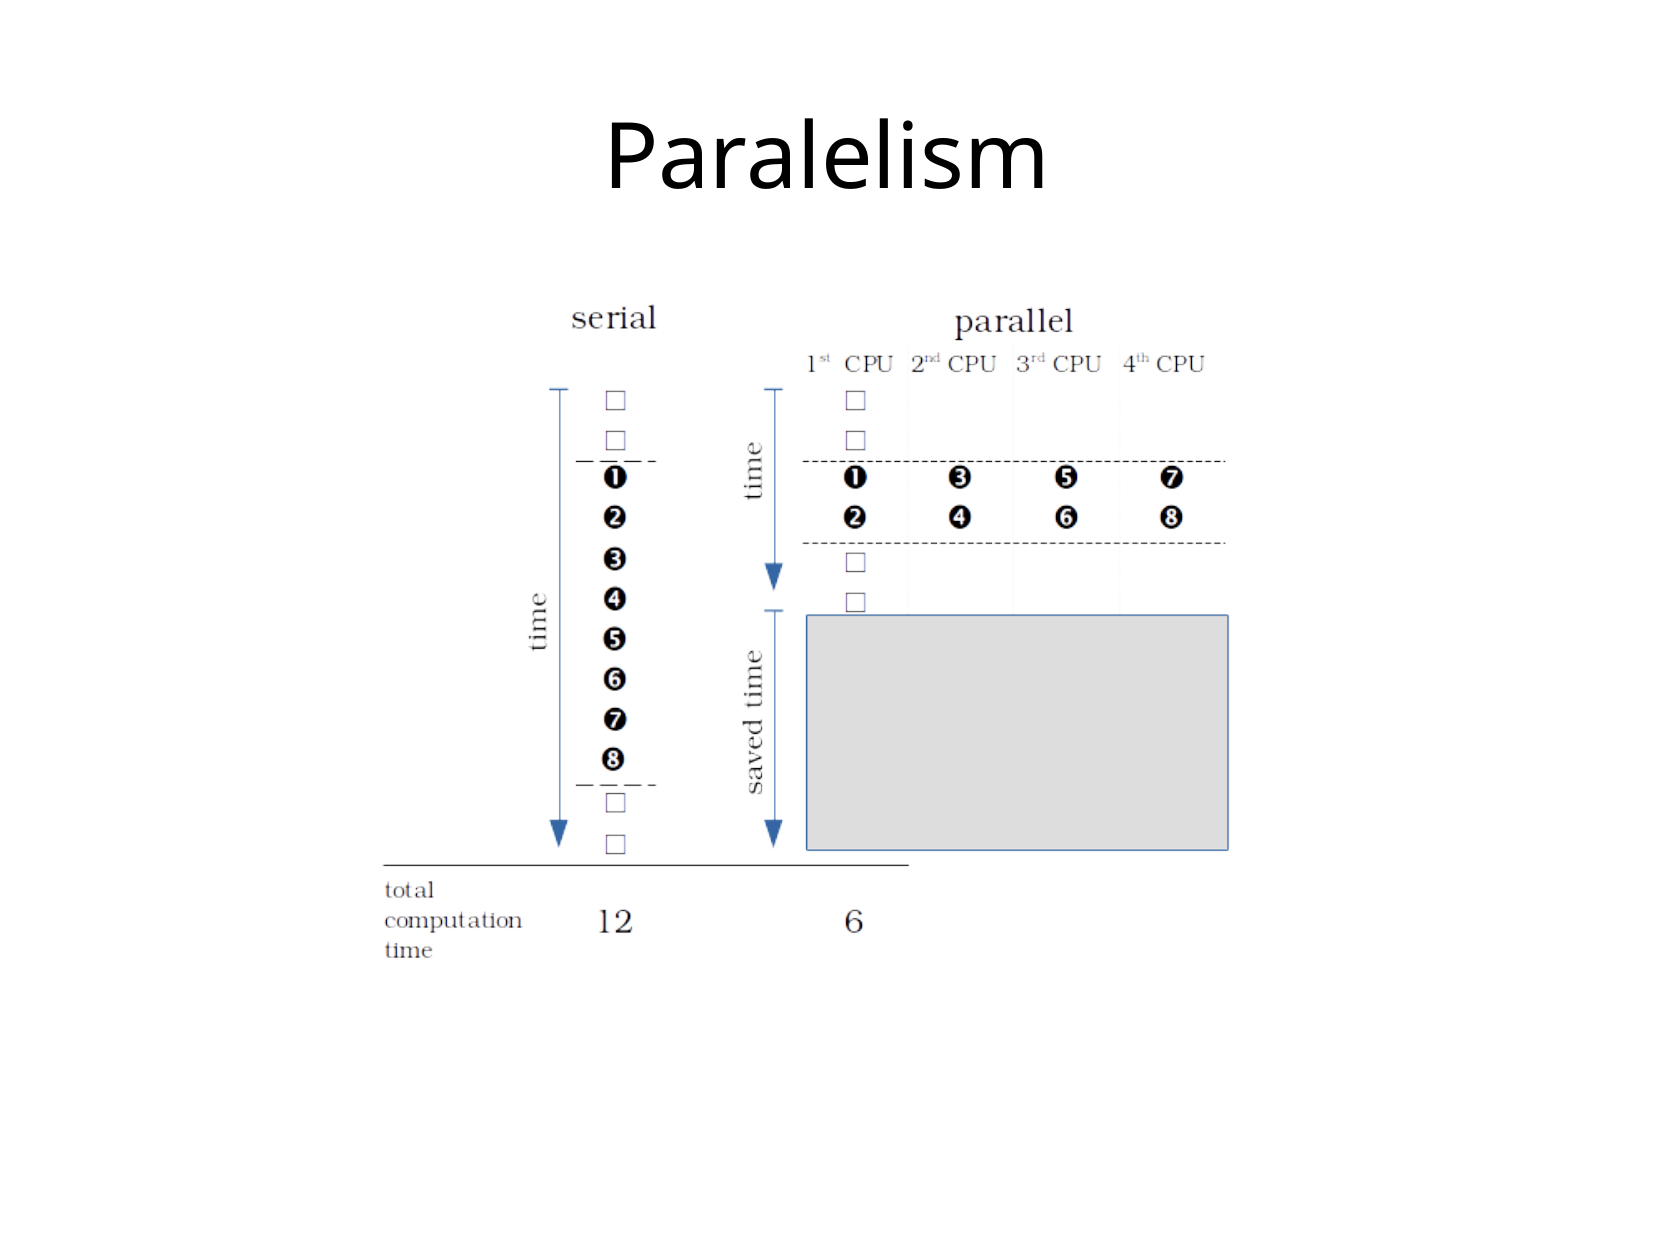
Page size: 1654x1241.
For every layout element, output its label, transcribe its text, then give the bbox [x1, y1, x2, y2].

title Paralelism [82, 49, 1571, 257]
picture [356, 284, 1396, 1005]
